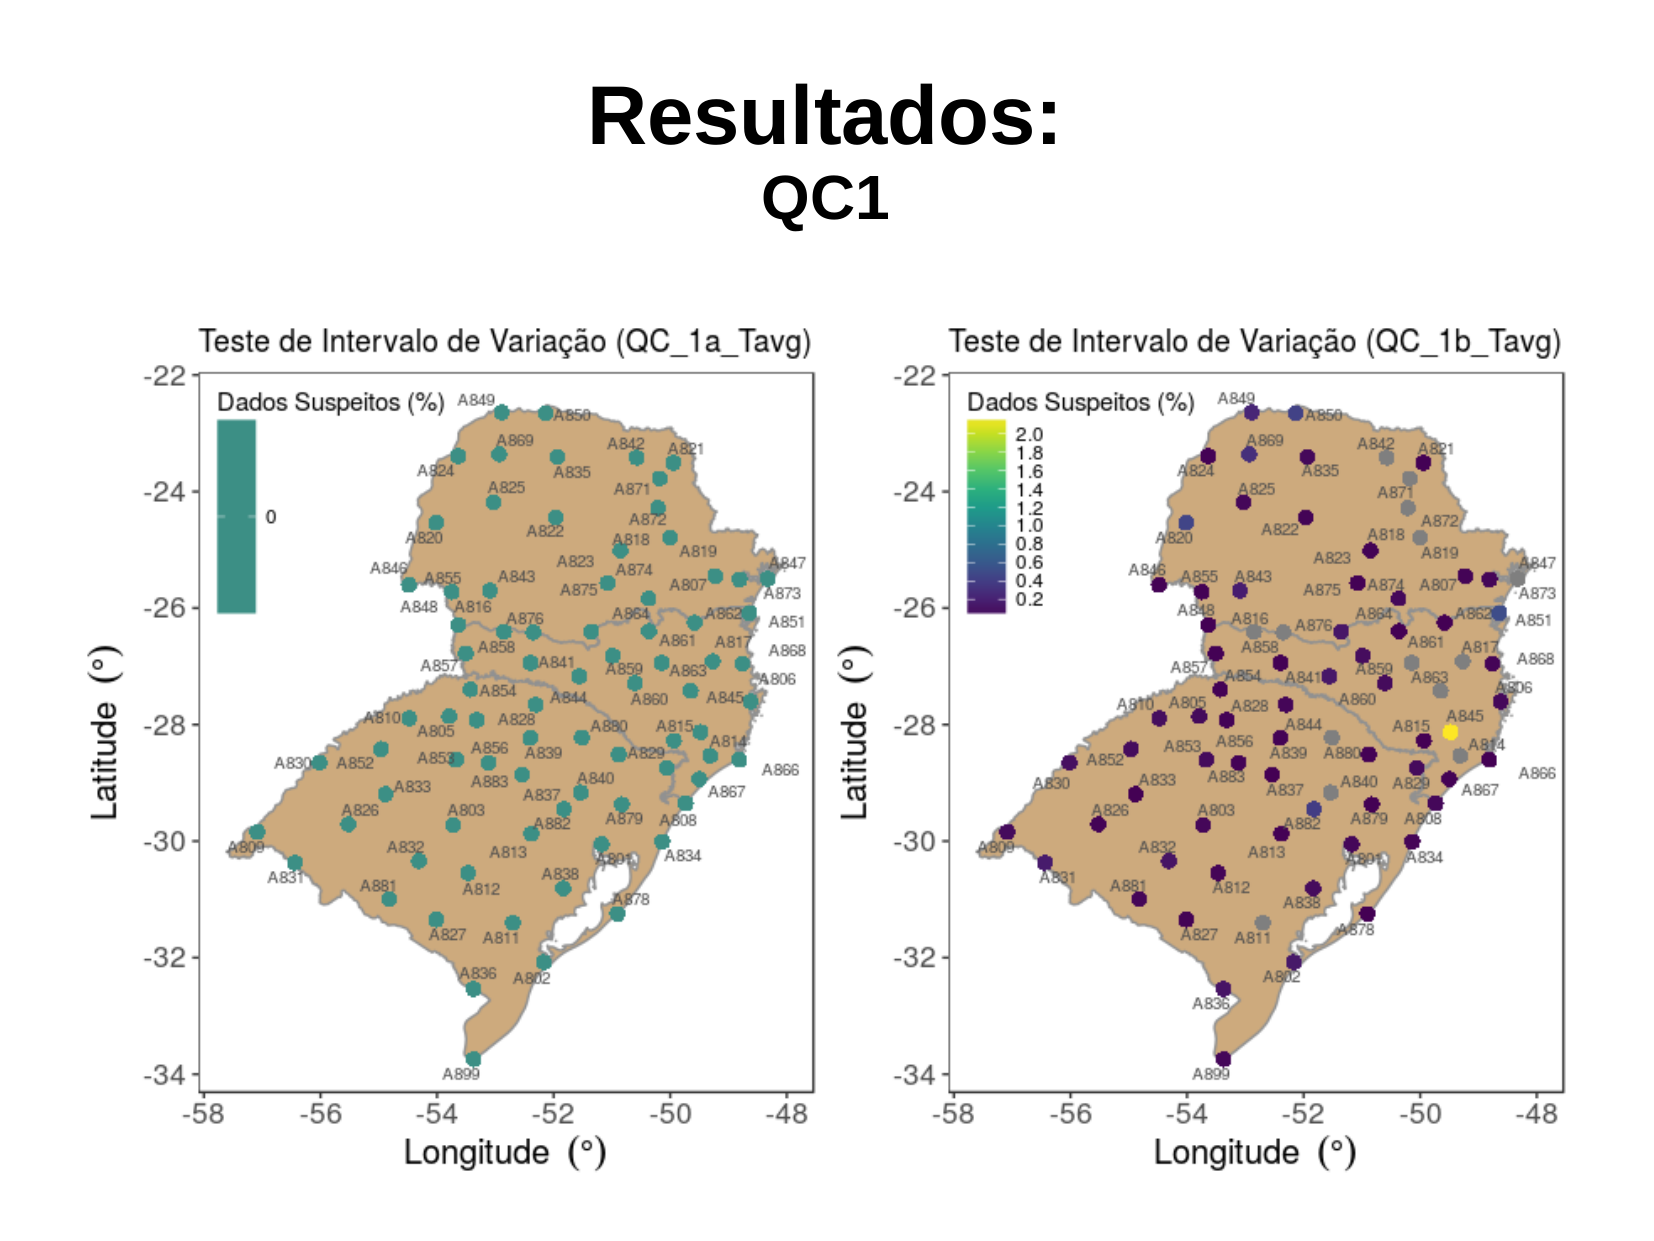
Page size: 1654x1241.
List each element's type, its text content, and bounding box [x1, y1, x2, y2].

picture [76, 320, 1576, 1186]
text_box Resultados: QC1 [82, 49, 1569, 255]
